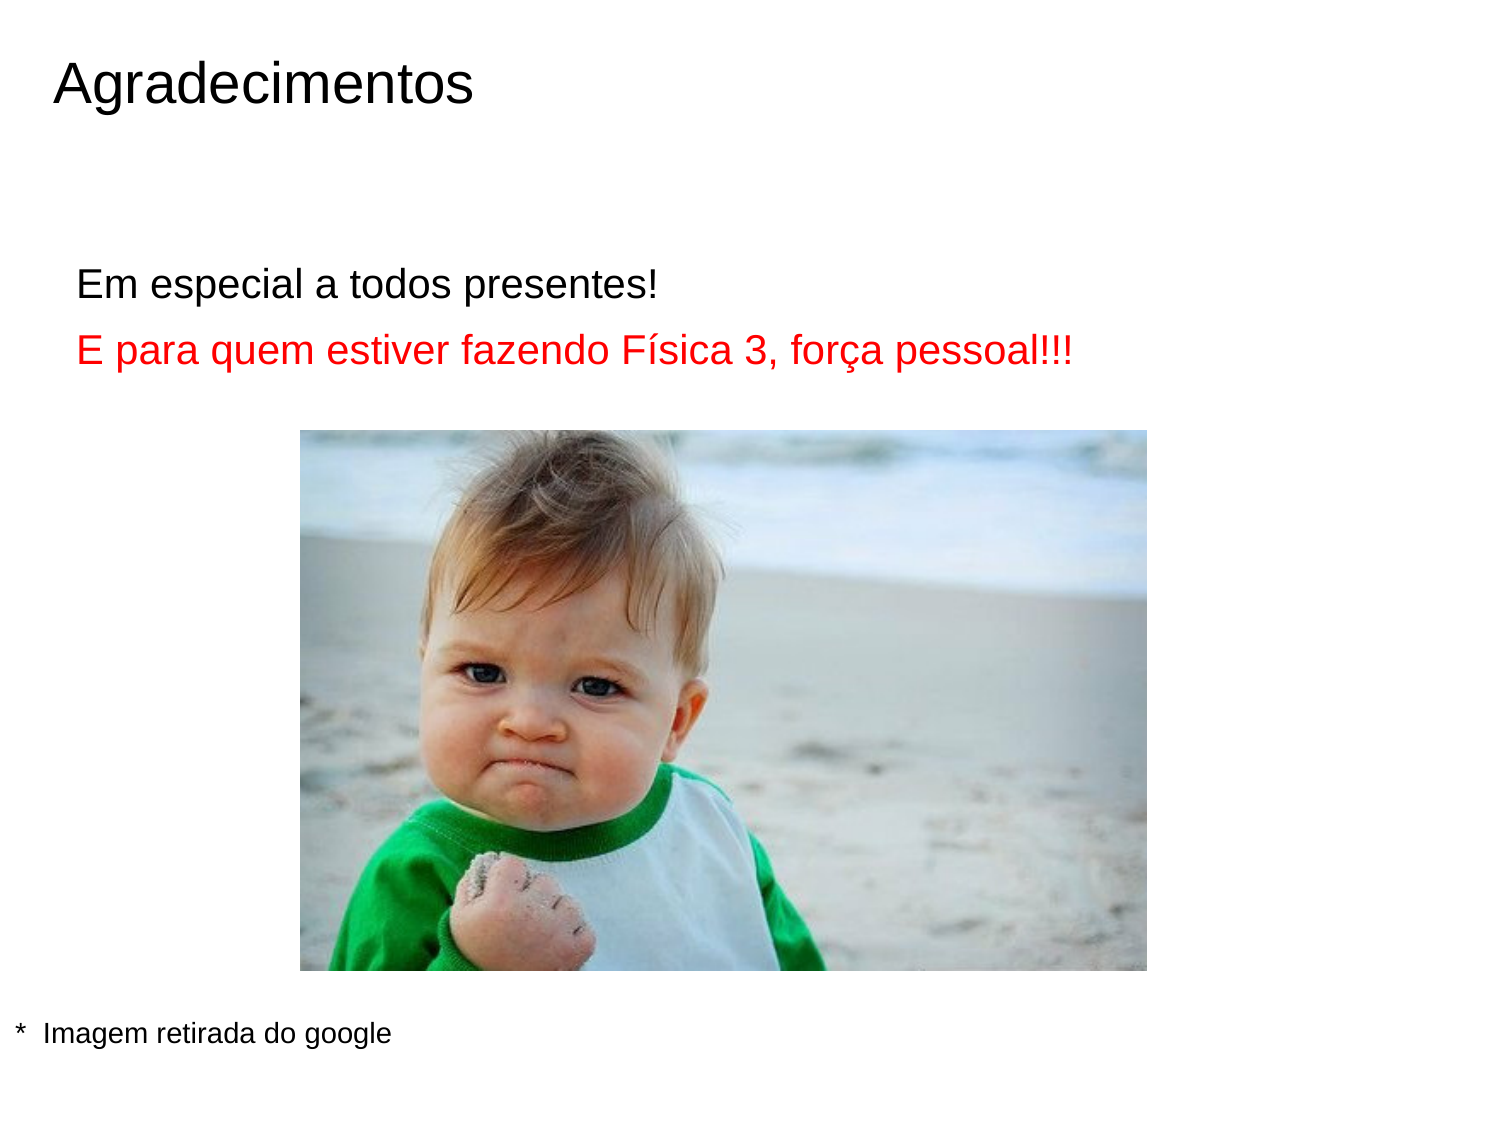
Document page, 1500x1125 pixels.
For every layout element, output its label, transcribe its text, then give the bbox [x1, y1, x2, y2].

picture [300, 430, 1147, 971]
text_box Em especial a todos presentes! [61, 241, 1386, 337]
list * Imagem retirada do google [0, 999, 1500, 1125]
title Agradecimentos [38, 30, 1471, 156]
text_box E para quem estiver fazendo Física 3, força pessoal!!! [61, 308, 1456, 403]
